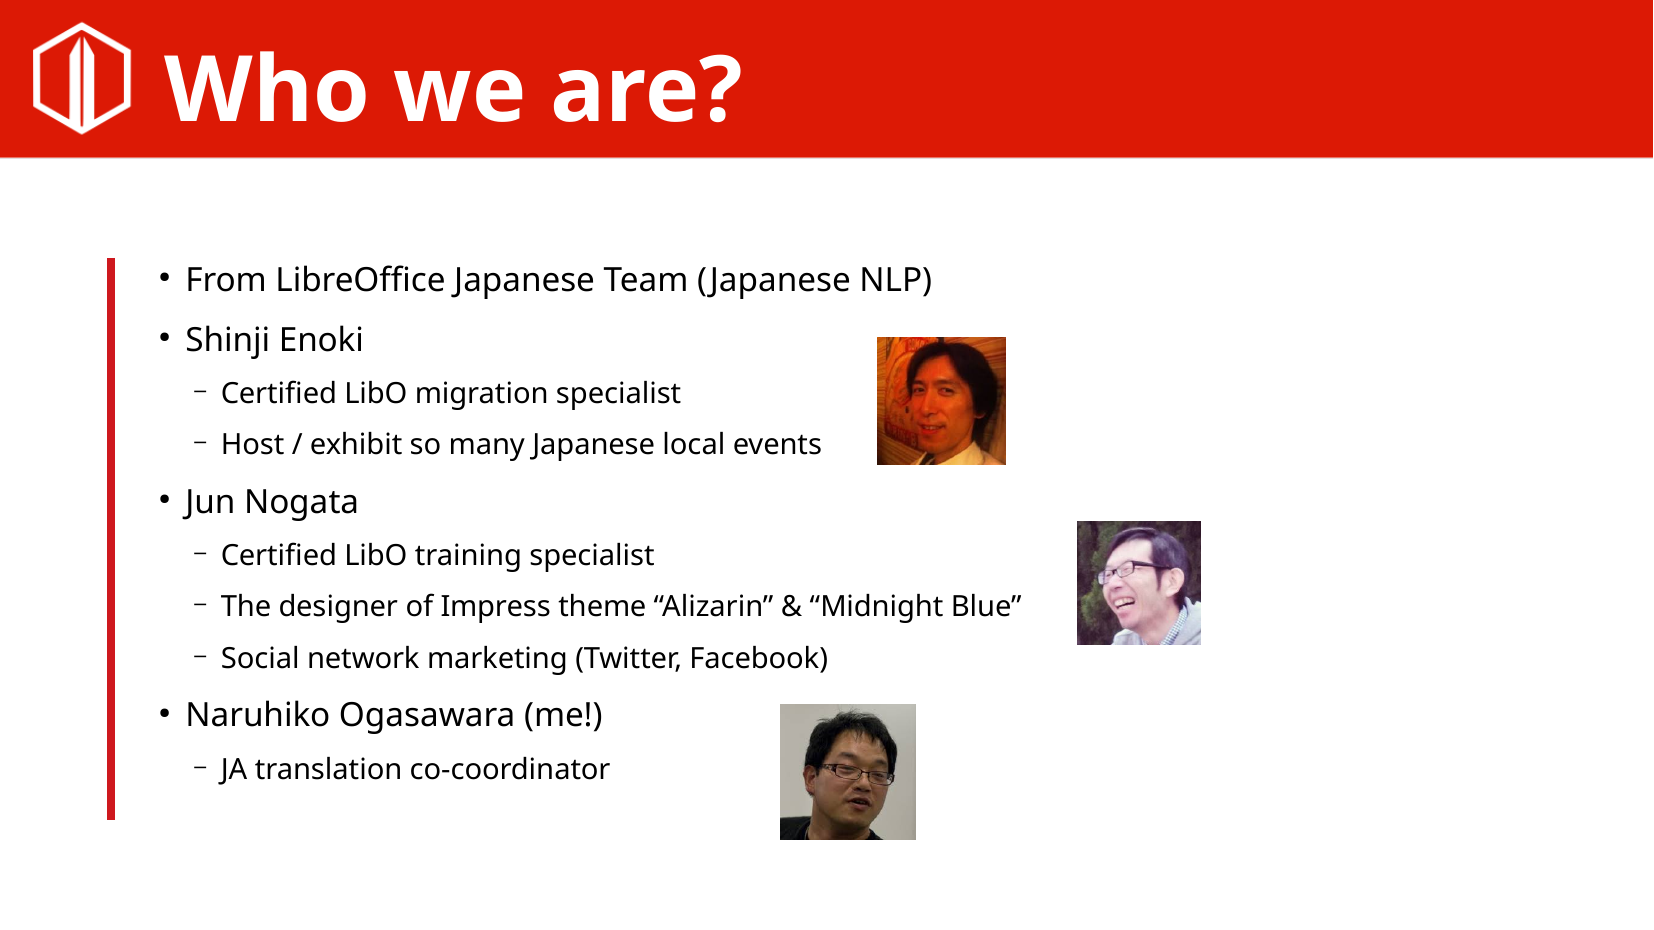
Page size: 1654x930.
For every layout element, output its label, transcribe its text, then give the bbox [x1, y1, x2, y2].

list From LibreOffice Japanese Team (Japanese NLP) Shinji Enoki Certified LibO migration specialist Host / exhibit so many Japanese local events Jun Nogata Certified LibO training specialist The designer of Impress theme “Alizarin” & “Midnight Blue” Social network marketing (Twitter, Facebook) Naruhiko Ogasawara (me!) JA translation co-coordinator [150, 255, 1556, 796]
picture [0, 0, 1653, 930]
title Who we are? [164, 30, 1571, 142]
